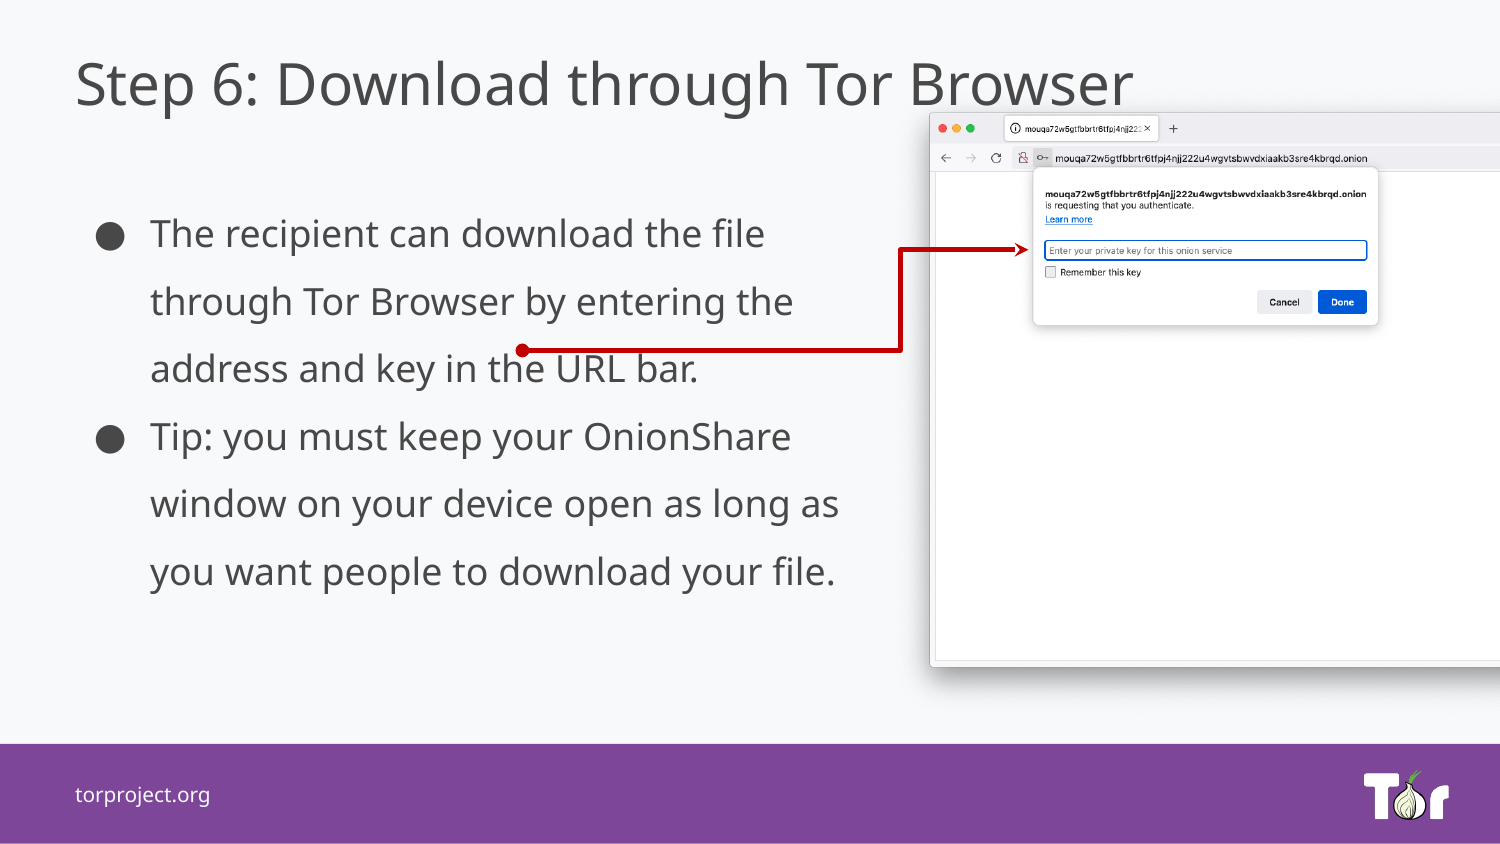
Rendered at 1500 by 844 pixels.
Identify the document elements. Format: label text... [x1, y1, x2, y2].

picture [1364, 768, 1449, 820]
list The recipient can download the file through Tor Browser by entering the address and key in the URL bar. Tip: you must keep your OnionShare window on your device open as long as you want people to download your file. [75, 187, 859, 713]
title Step 6: Download through Tor Browser [75, 46, 1436, 141]
picture [890, 86, 1500, 718]
